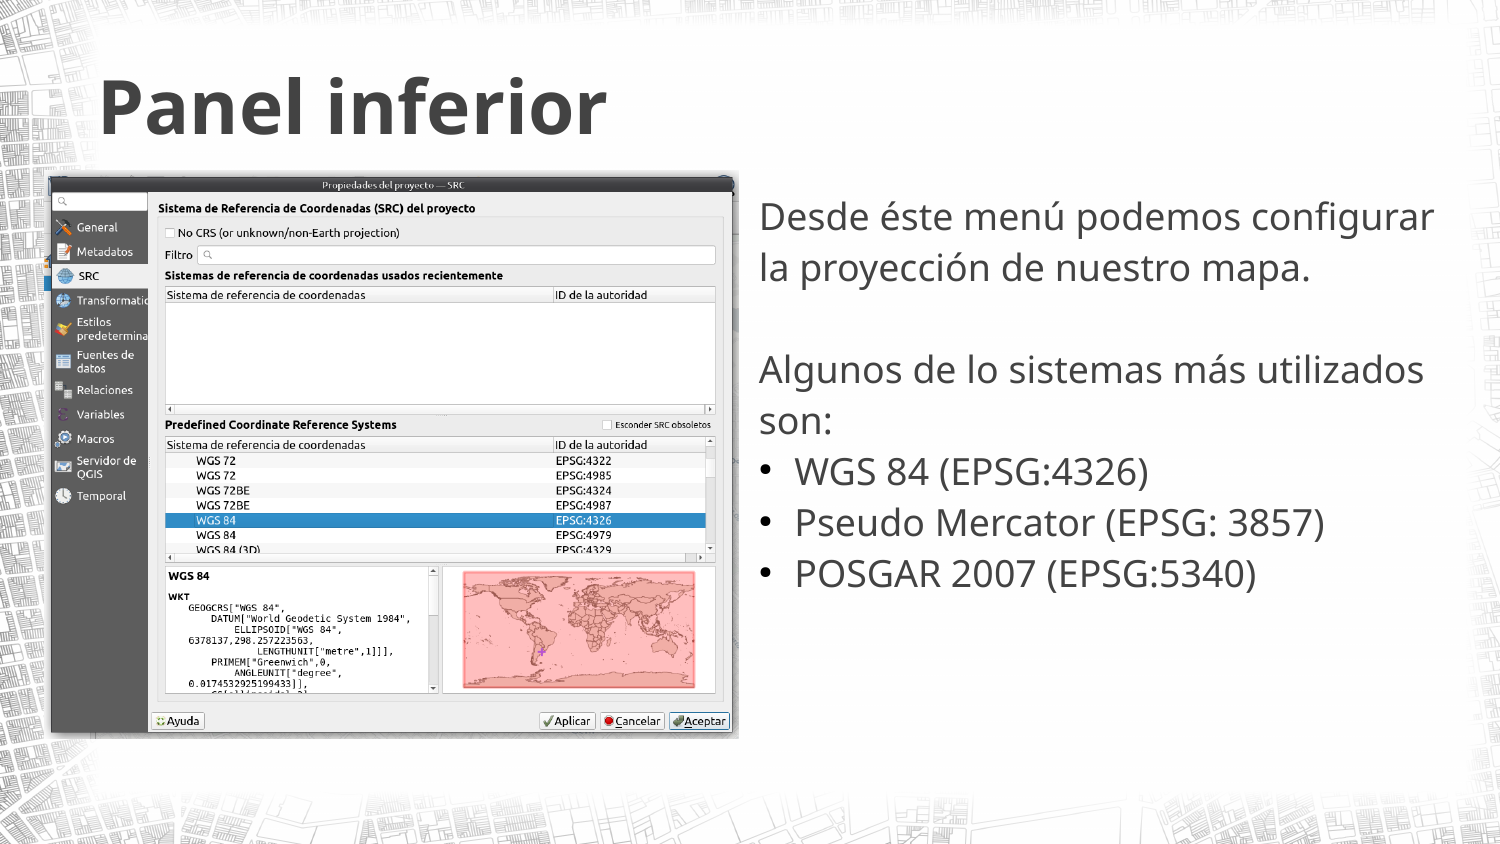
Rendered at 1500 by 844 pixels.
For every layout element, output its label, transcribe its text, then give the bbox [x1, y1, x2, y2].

text_box Desde éste menú podemos configurar la proyección de nuestro mapa. Algunos de lo sistemas más utilizados son: WGS 84 (EPSG:4326) Pseudo Mercator (EPSG: 3857) POSGAR 2007 (EPSG:5340) [744, 183, 1453, 721]
picture [0, 0, 1500, 844]
text_box Panel inferior [82, 47, 1264, 168]
